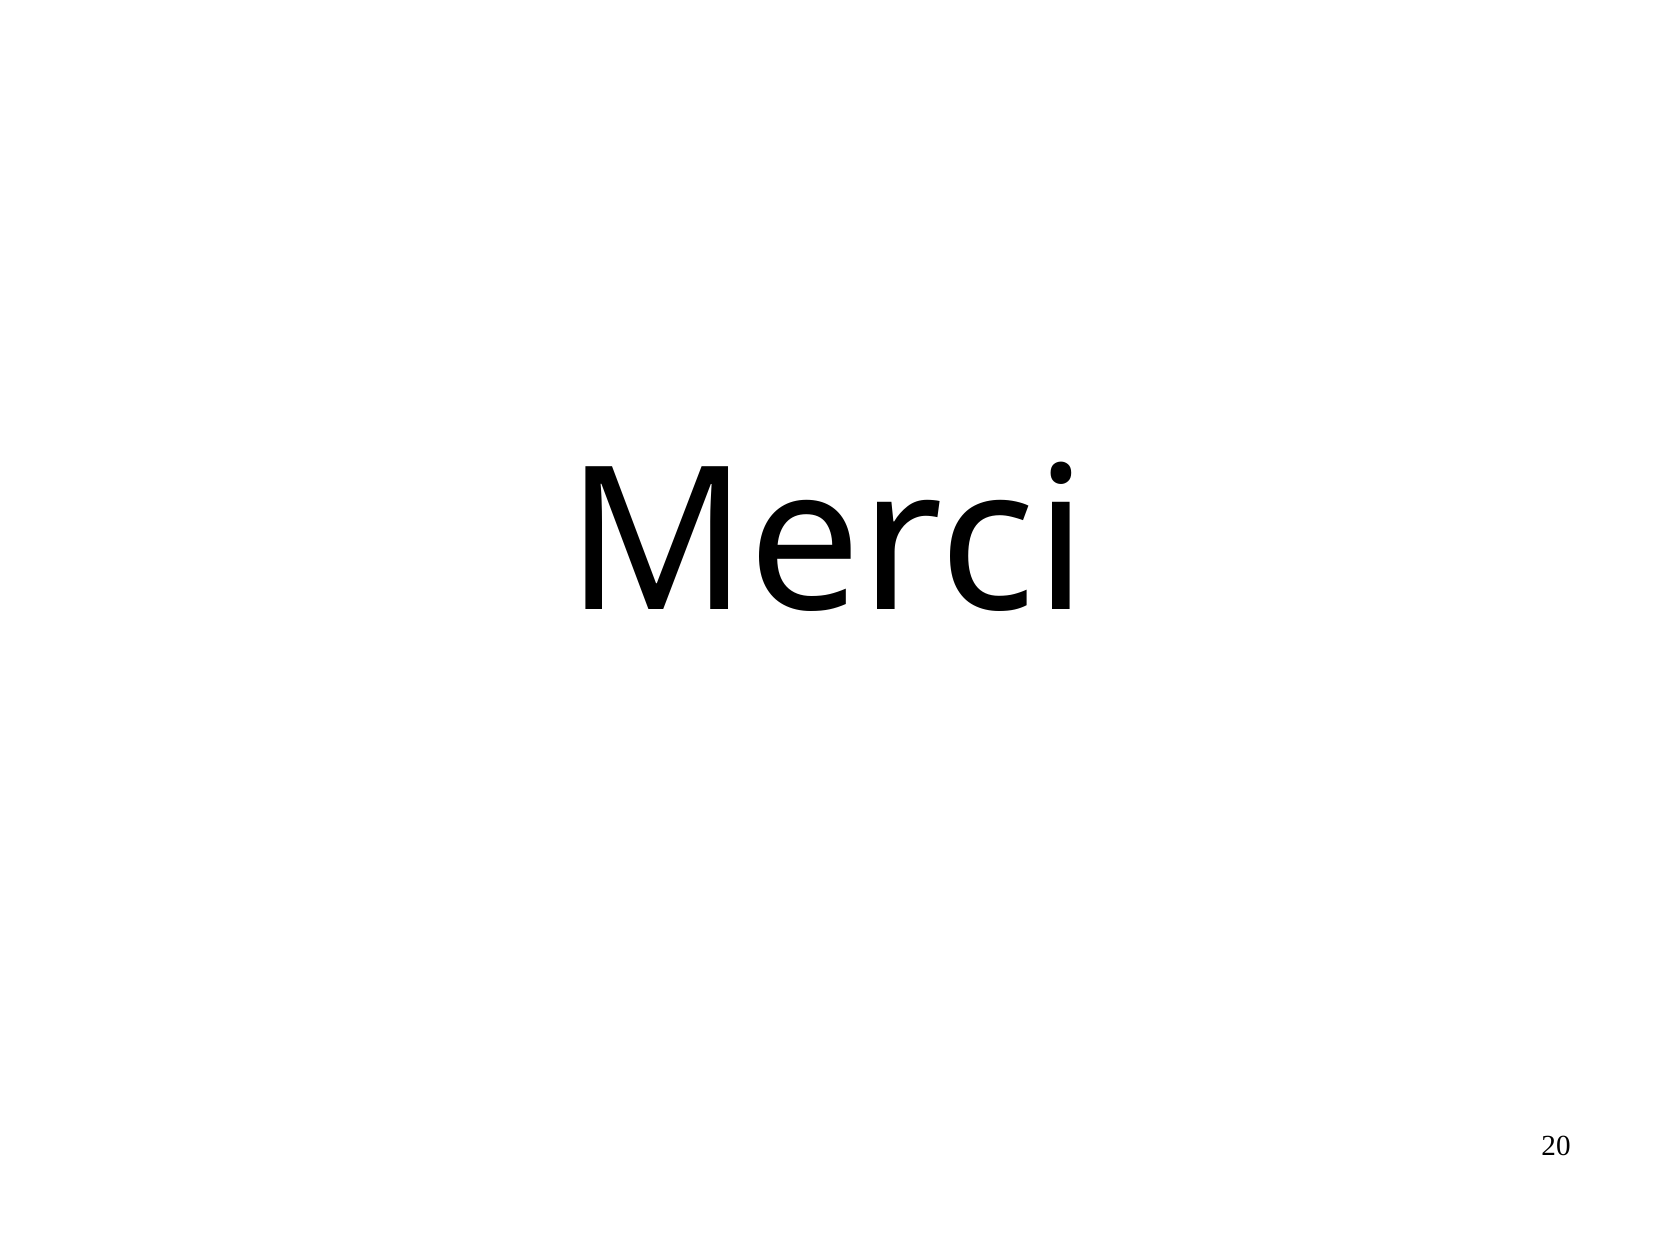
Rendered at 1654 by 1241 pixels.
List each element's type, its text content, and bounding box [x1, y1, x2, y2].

title Merci [82, 427, 1571, 636]
